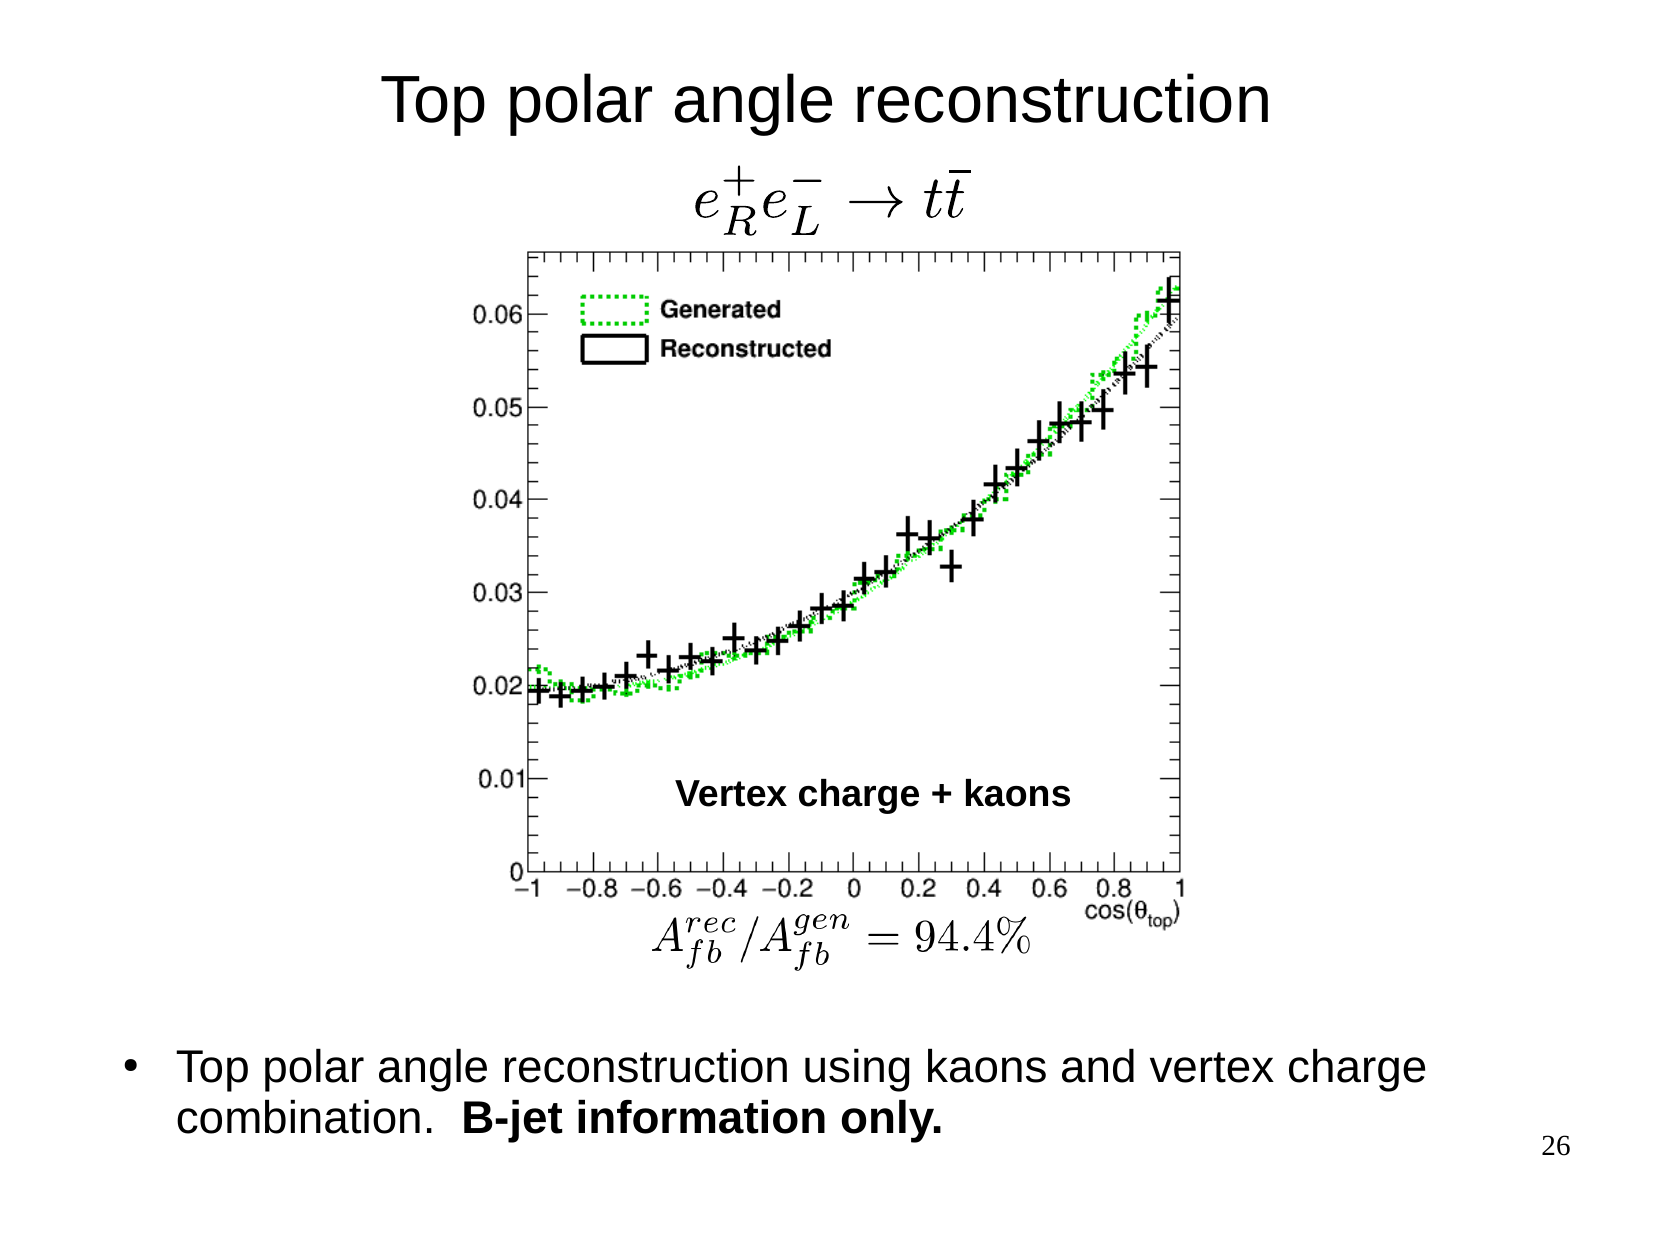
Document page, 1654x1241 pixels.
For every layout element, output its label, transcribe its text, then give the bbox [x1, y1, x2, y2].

list Top polar angle reconstruction using kaons and vertex charge combination. B-jet information only. [105, 1040, 1531, 1206]
title Top polar angle reconstruction [82, 49, 1571, 151]
text_box Vertex charge + kaons [660, 765, 1087, 822]
picture [454, 237, 1209, 971]
text_box [692, 165, 976, 236]
text_box 94.4% precision [687, 917, 1046, 974]
